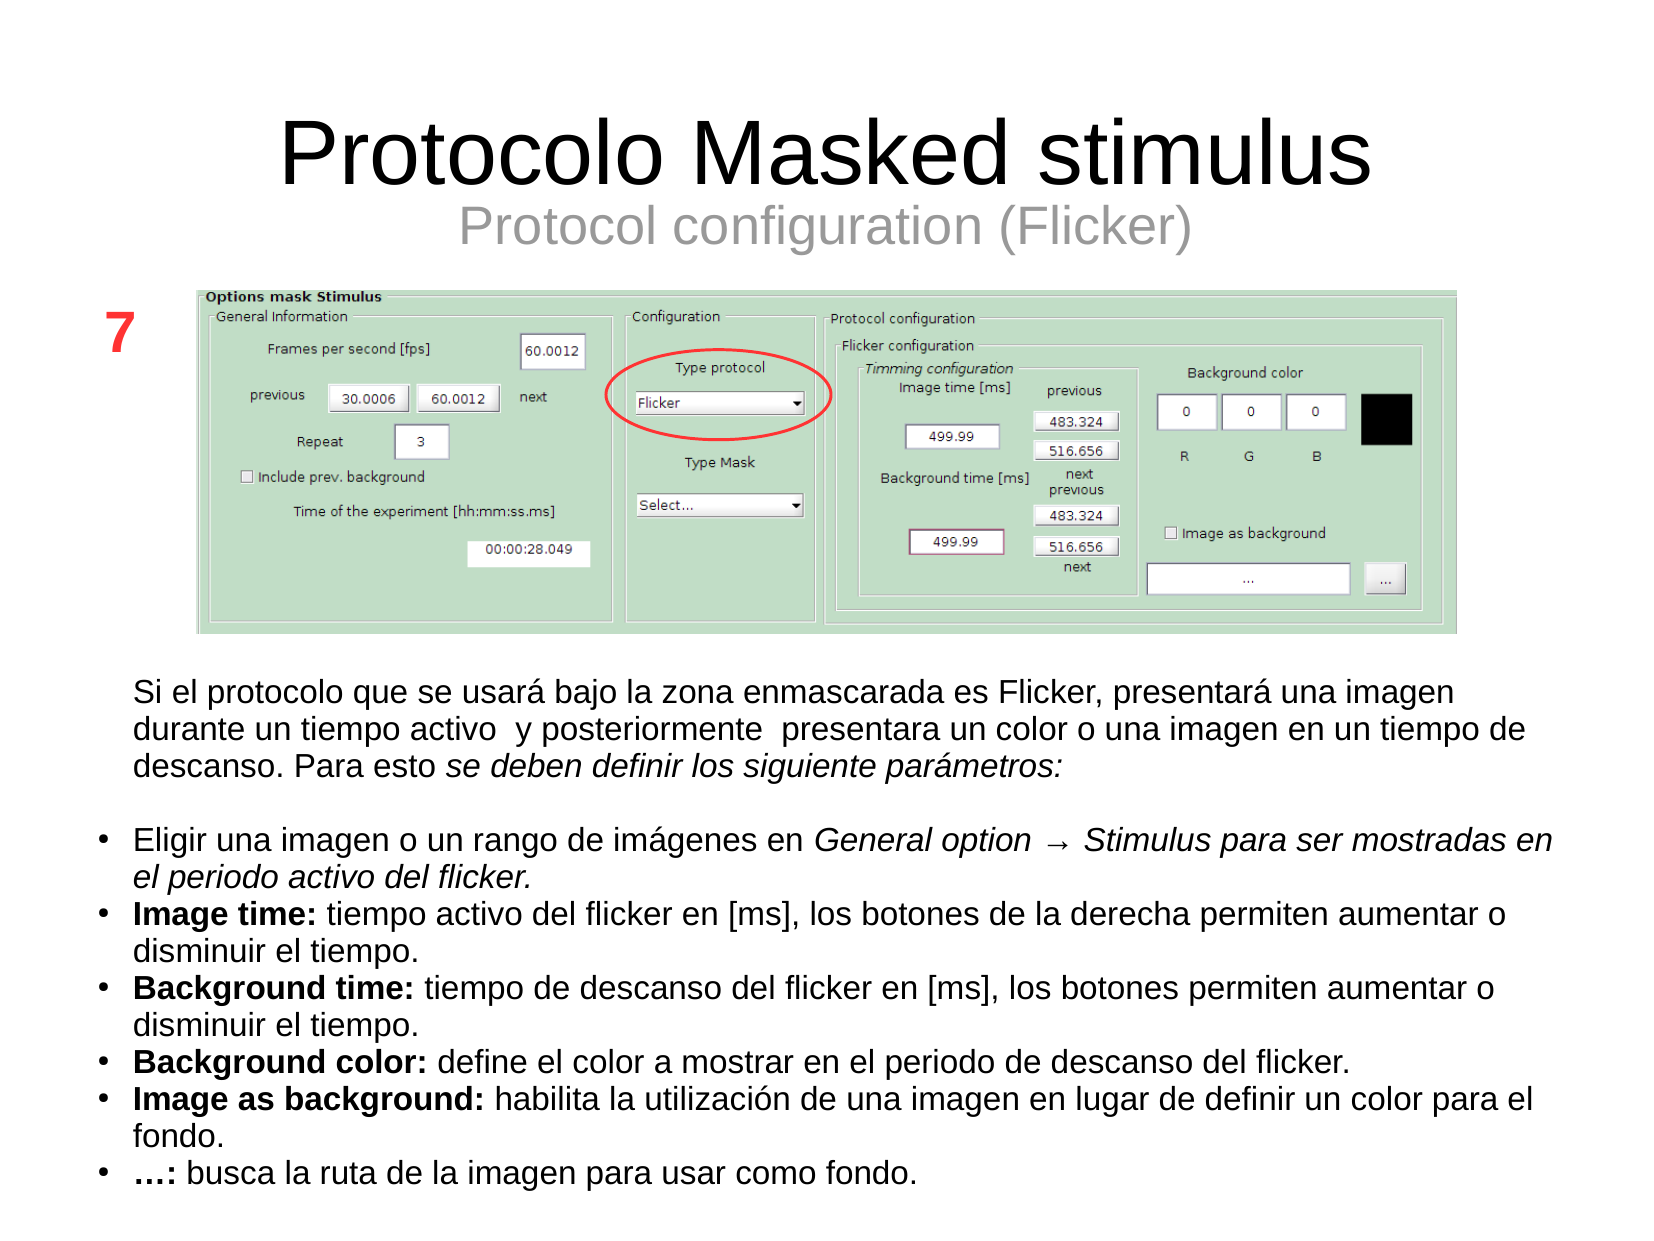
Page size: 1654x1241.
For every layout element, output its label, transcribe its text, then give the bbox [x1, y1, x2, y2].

title Protocol configuration (Flicker) [82, 195, 1571, 257]
text_box 7 [90, 292, 151, 373]
picture [196, 290, 1457, 634]
title Protocolo Masked stimulus [82, 49, 1571, 195]
text_box Si el protocolo que se usará bajo la zona enmascarada es Flicker, presentará una imagen durante un tiempo activo y posteriormente presentara un color o una imagen en un tiempo de descanso. Para esto se deben definir los siguiente parámetros: Eligir una imagen o un rango de imágenes en General option → Stimulus para ser mostradas en el periodo activo del flicker. Image time: tiempo activo del flicker en [ms], los botones de la derecha permiten aumentar o disminuir el tiempo. Background time: tiempo de descanso del flicker en [ms], los botones permiten aumentar o disminuir el tiempo. Background color: define el color a mostrar en el periodo de descanso del flicker. Image as background: habilita la utilización de una imagen en lugar de definir un color para el fondo. …: busca la ruta de la imagen para usar como fondo. [82, 665, 1576, 1241]
